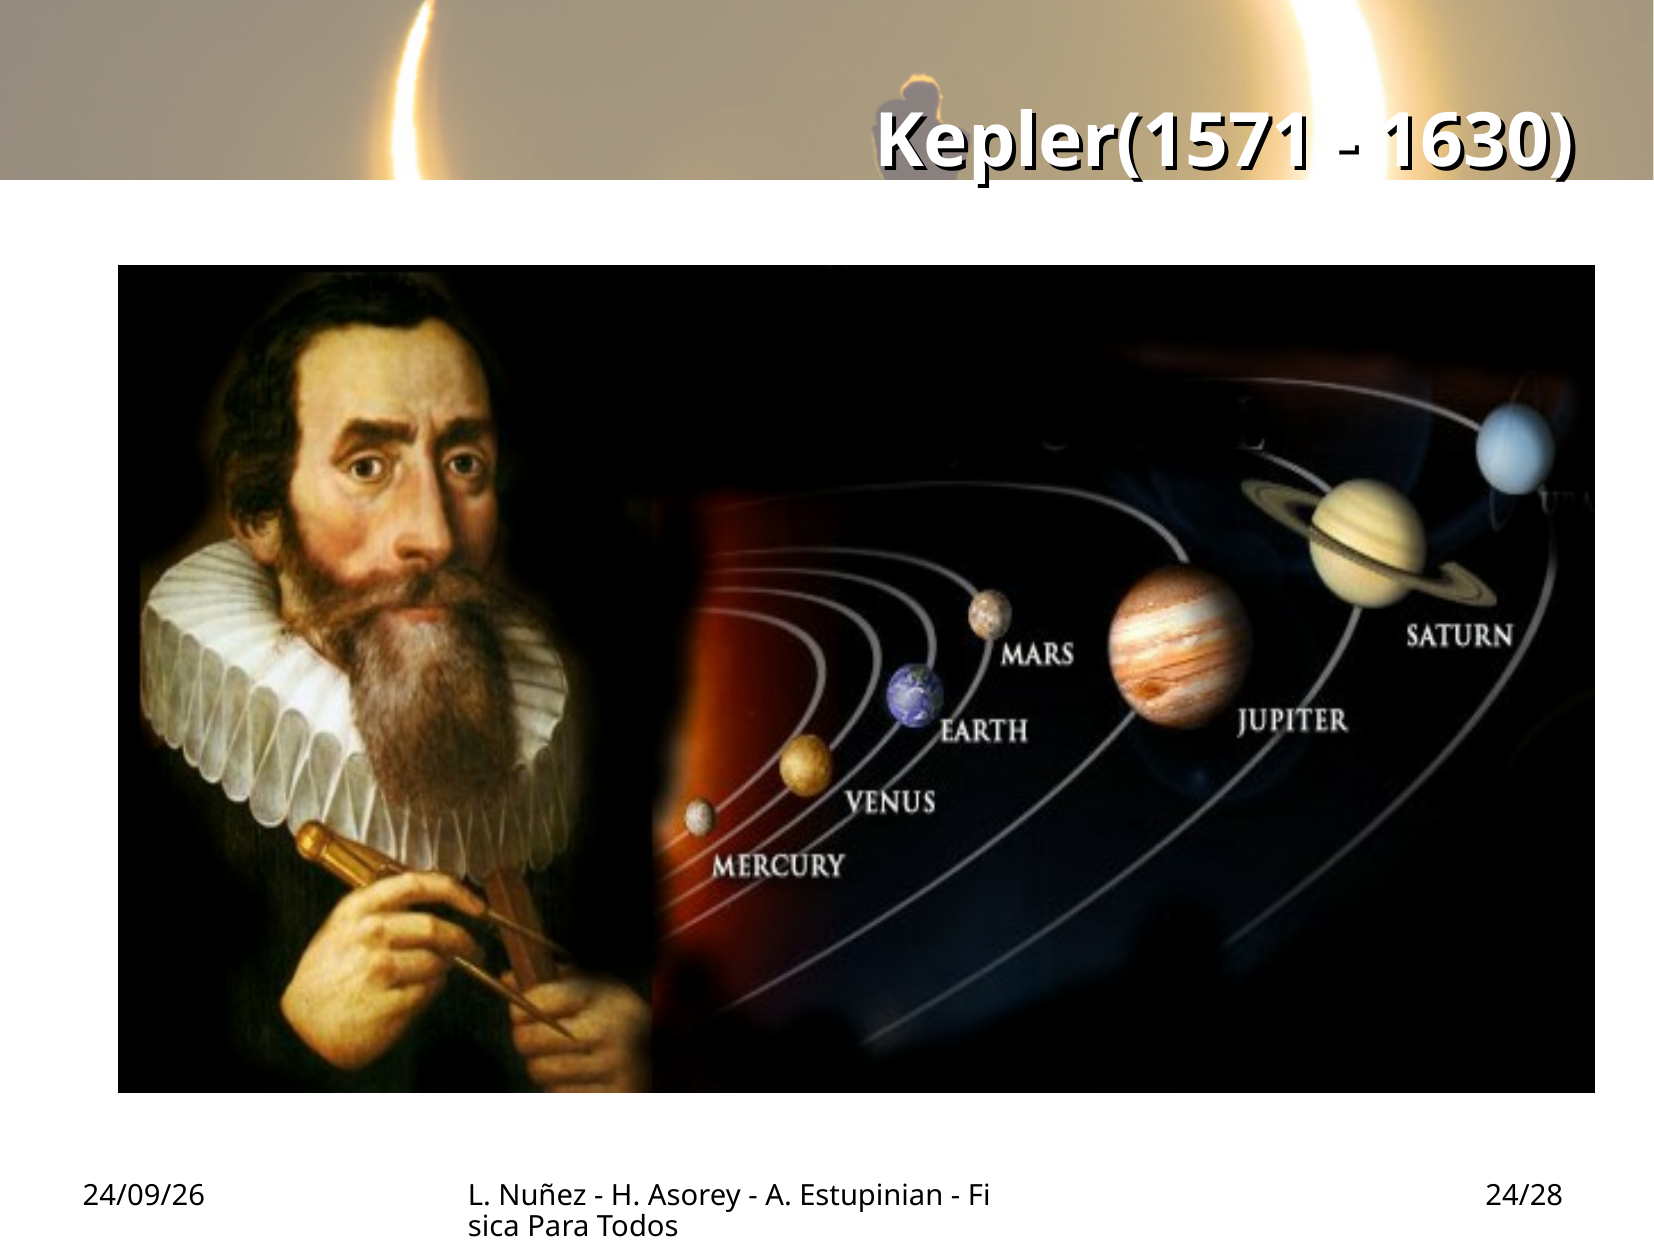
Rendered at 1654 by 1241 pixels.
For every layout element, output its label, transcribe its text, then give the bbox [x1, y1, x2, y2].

picture [118, 265, 1595, 1093]
title Kepler(1571 - 1630) [86, 49, 1576, 226]
picture [0, 0, 1654, 180]
